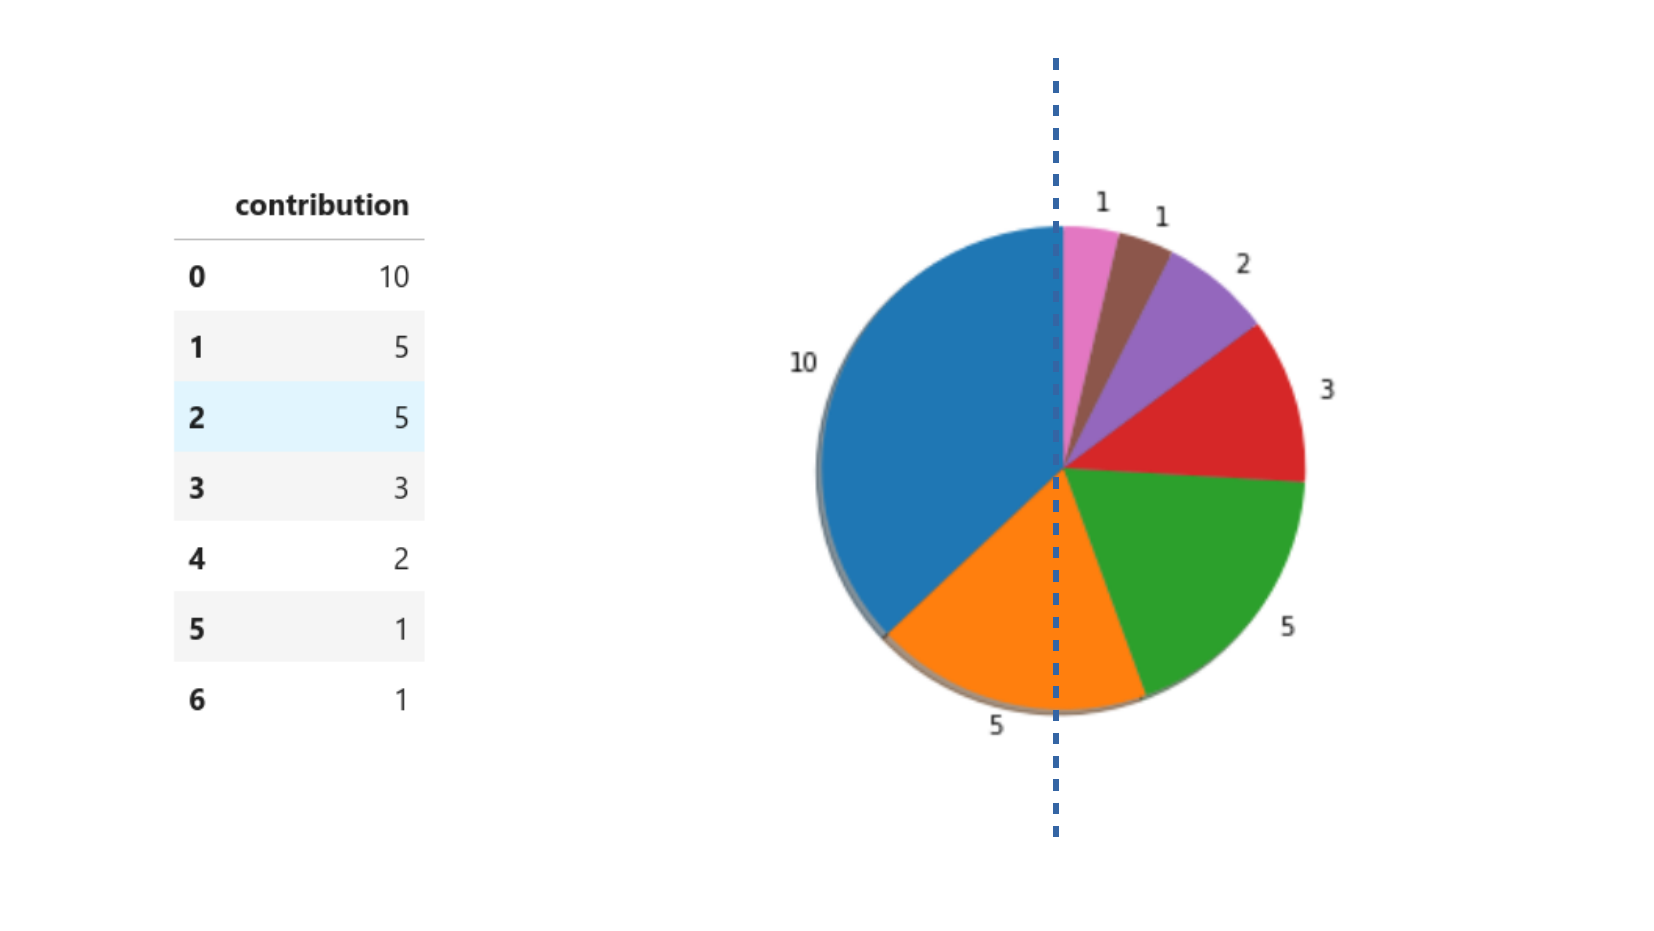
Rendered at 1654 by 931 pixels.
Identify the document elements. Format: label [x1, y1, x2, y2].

picture [165, 170, 442, 745]
picture [750, 184, 1374, 743]
